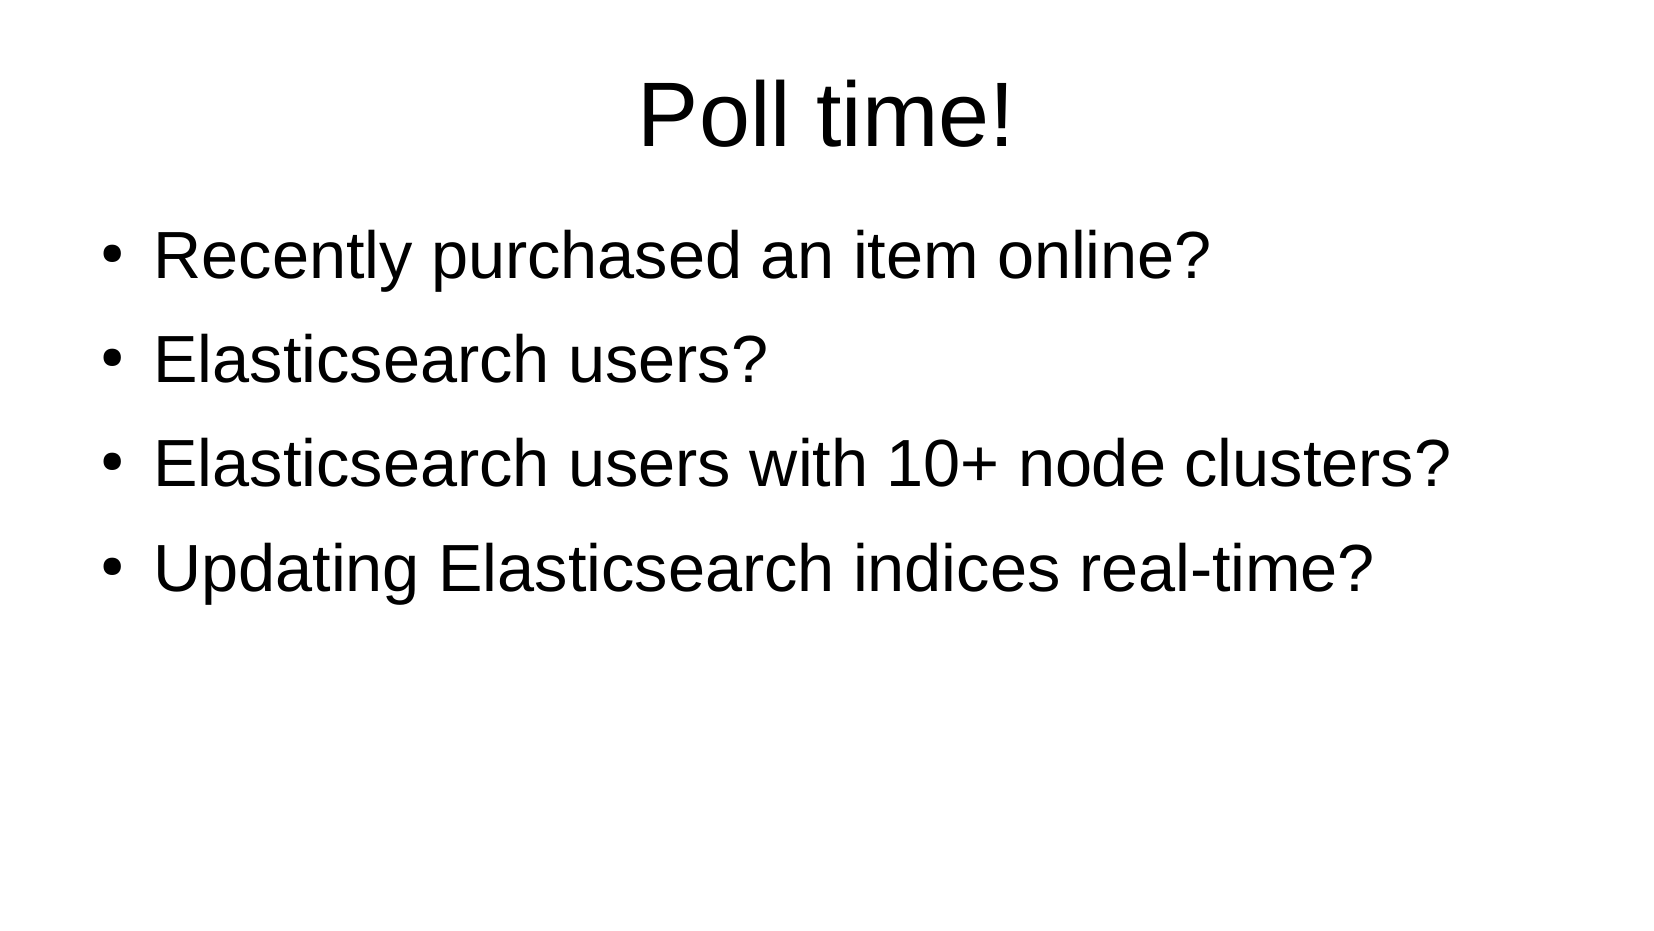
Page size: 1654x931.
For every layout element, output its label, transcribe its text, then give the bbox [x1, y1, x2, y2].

title Poll time! [82, 37, 1571, 193]
list Recently purchased an item online? Elasticsearch users? Elasticsearch users with 10+ node clusters? Updating Elasticsearch indices real-time? [82, 217, 1571, 758]
